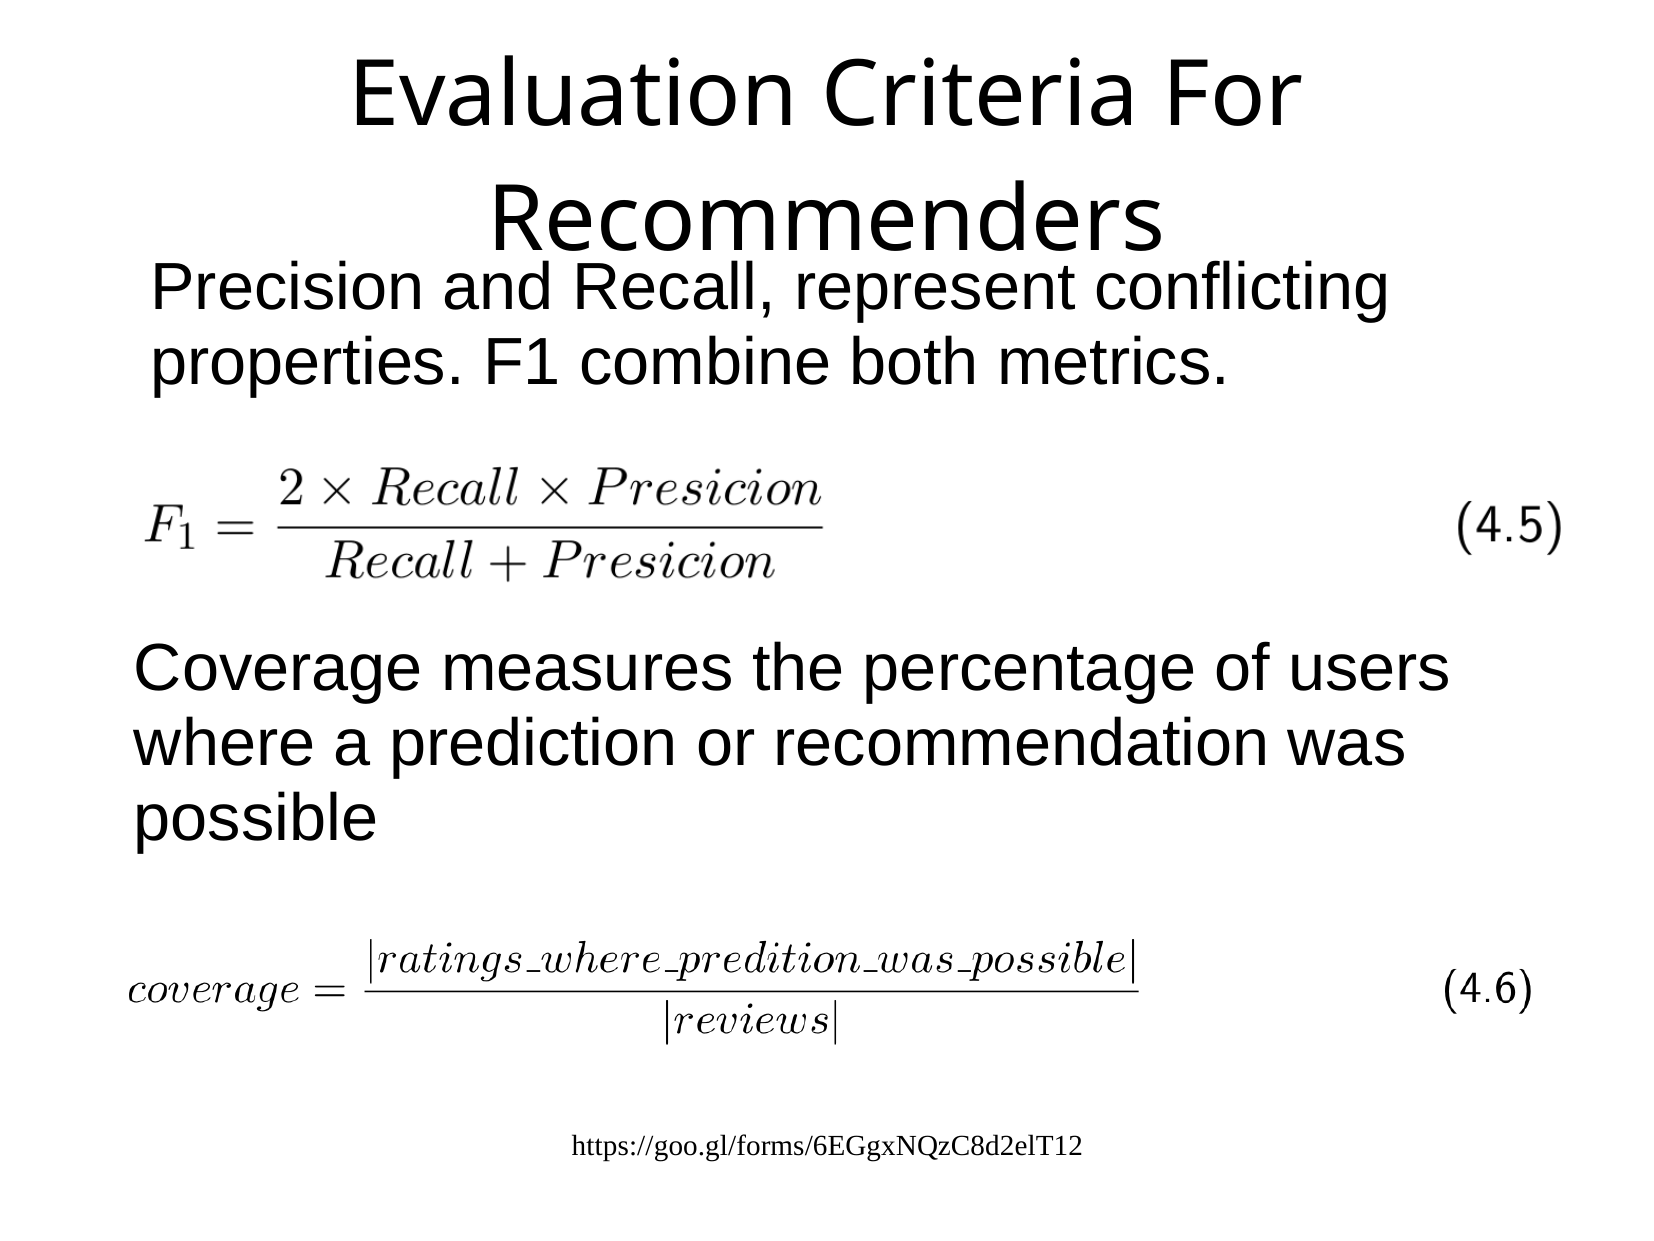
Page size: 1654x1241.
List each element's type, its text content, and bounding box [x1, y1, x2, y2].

text_box Coverage measures the percentage of users where a prediction or recommendation was possible [119, 622, 1612, 863]
picture [130, 426, 1582, 622]
title Evaluation Criteria For Recommenders [82, 49, 1571, 257]
picture [71, 916, 1561, 1093]
list Precision and Recall, represent conflicting properties. F1 combine both metrics. [79, 248, 1568, 465]
